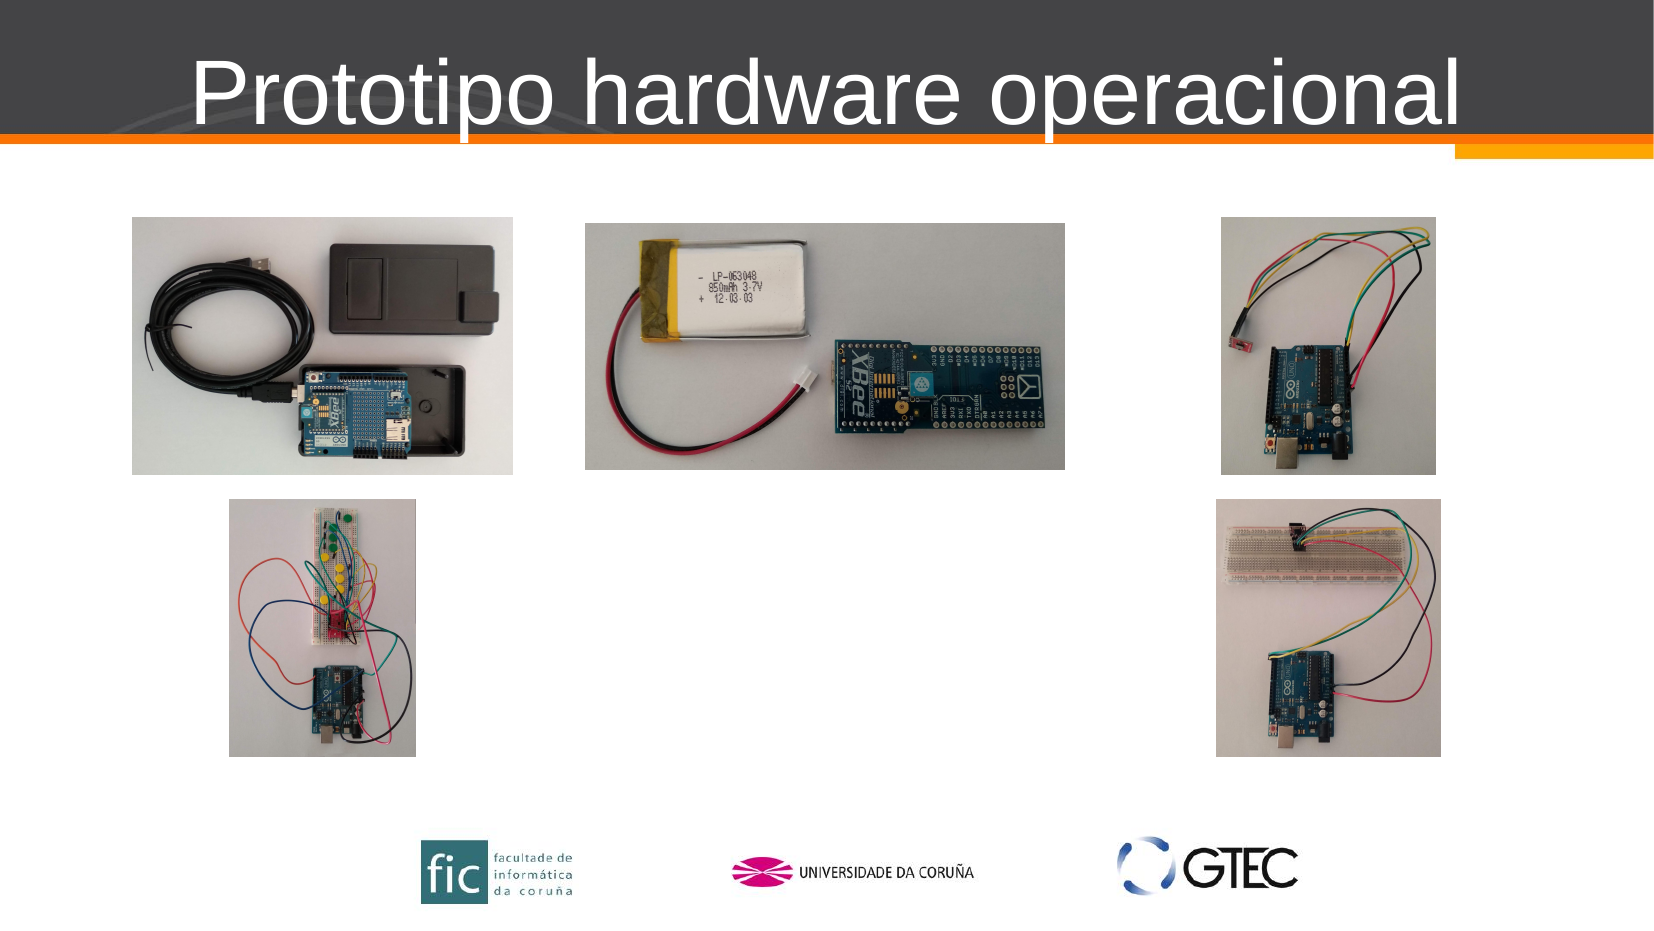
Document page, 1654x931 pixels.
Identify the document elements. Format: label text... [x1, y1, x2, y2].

title Prototipo hardware operacional [82, 15, 1571, 171]
picture [0, 0, 1654, 931]
